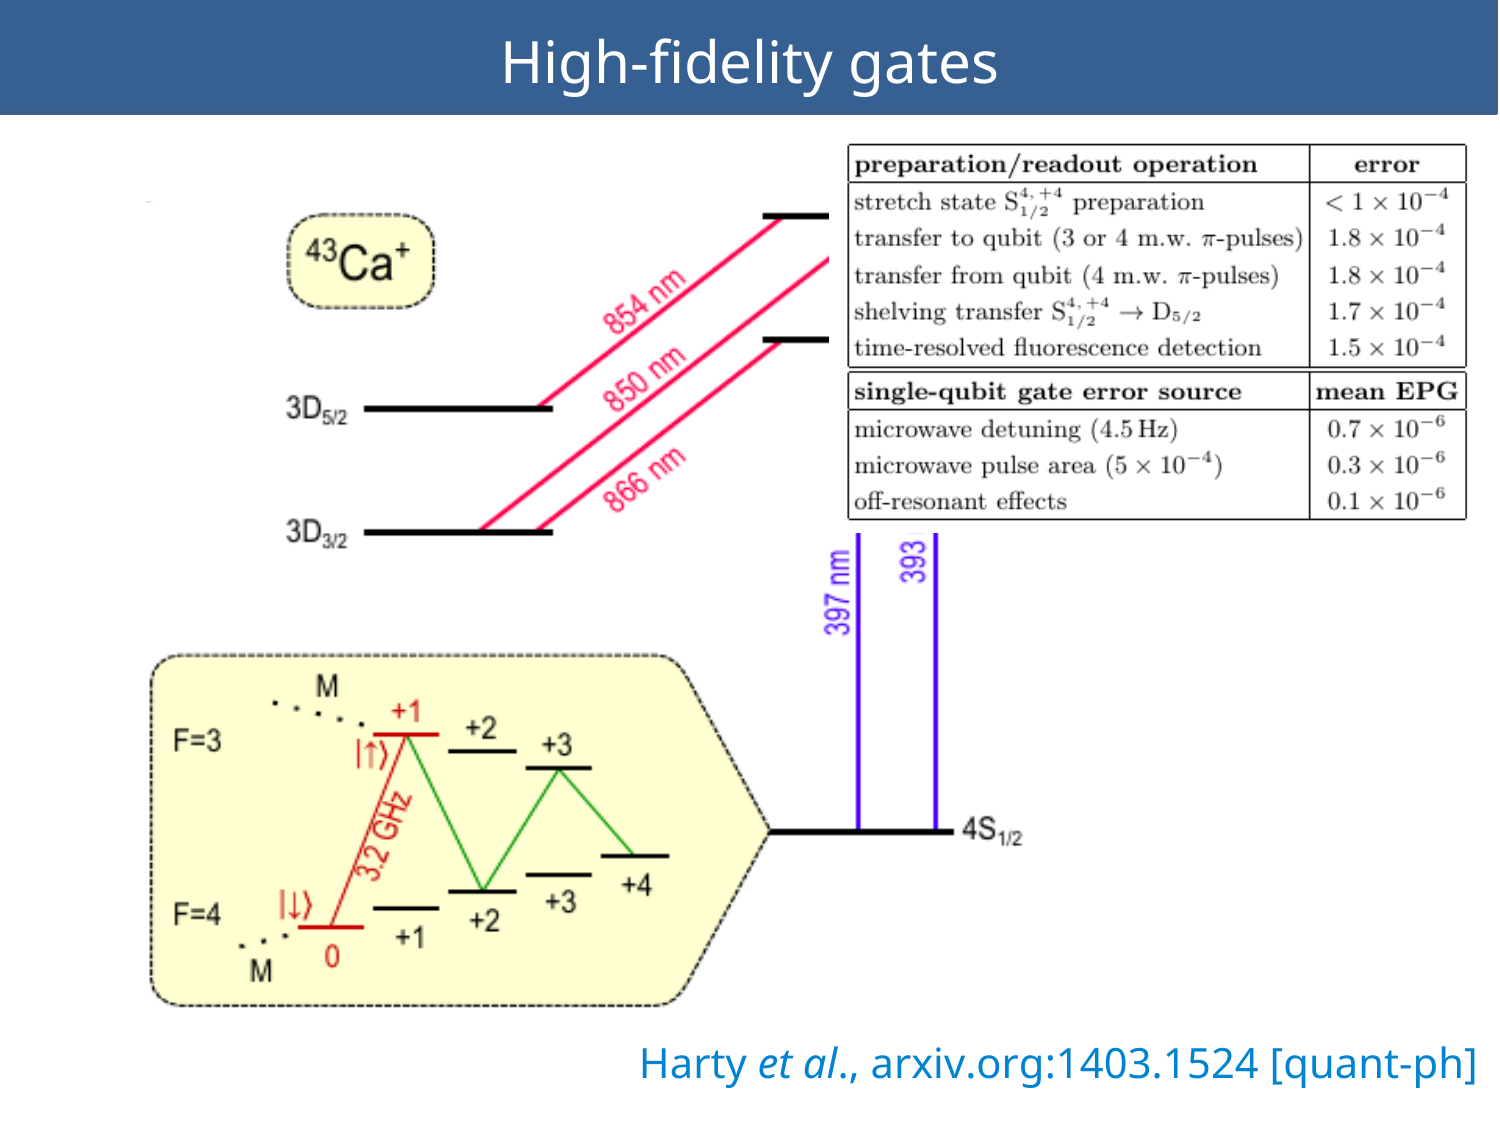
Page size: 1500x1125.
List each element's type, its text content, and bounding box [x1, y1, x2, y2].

text_box Harty et al., arxiv.org:1403.1524 [quant-ph] [624, 1029, 1470, 1095]
text_box High-fidelity gates [46, 17, 1454, 103]
picture [105, 130, 1475, 1020]
